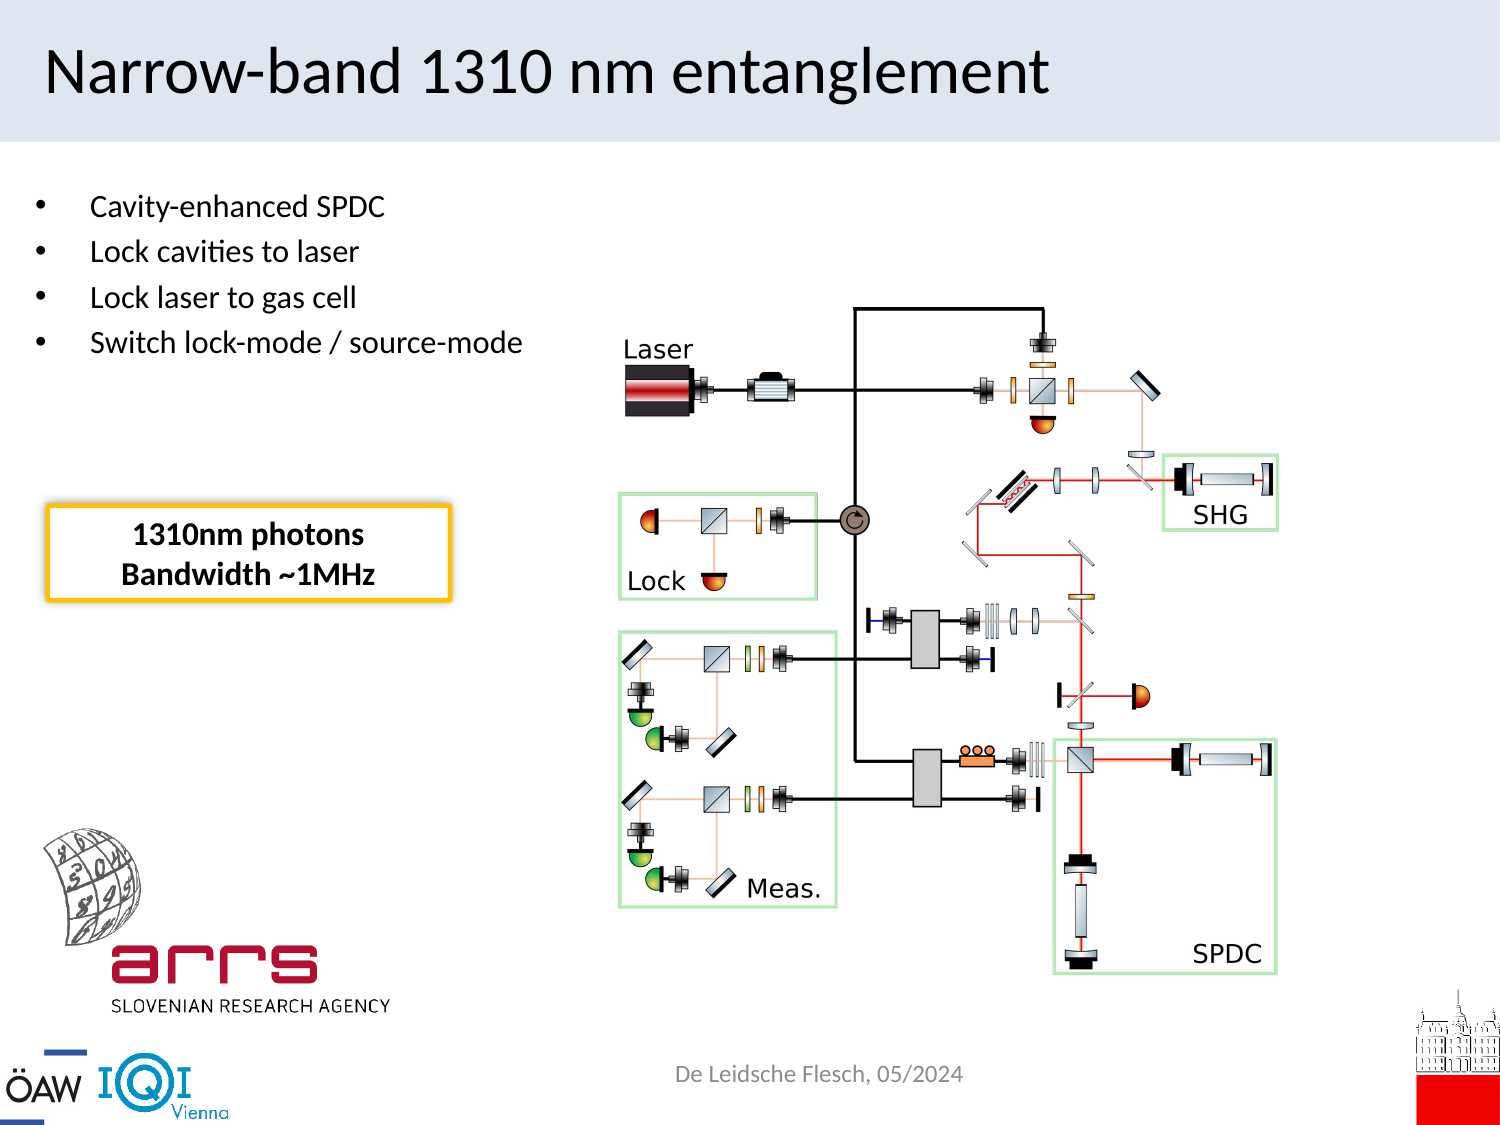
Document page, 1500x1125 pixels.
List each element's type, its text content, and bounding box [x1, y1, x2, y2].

picture [37, 824, 395, 1018]
title Narrow-band 1310 nm entanglement [29, 7, 1317, 126]
text_box 1310nm photons Bandwidth ~1MHz [50, 508, 448, 598]
picture [618, 307, 1279, 975]
picture [1416, 988, 1500, 1125]
picture [94, 1049, 234, 1124]
list Cavity-enhanced SPDC Lock cavities to laser Lock laser to gas cell Switch lock-mode / source-mode [20, 177, 576, 370]
picture [0, 1049, 87, 1125]
